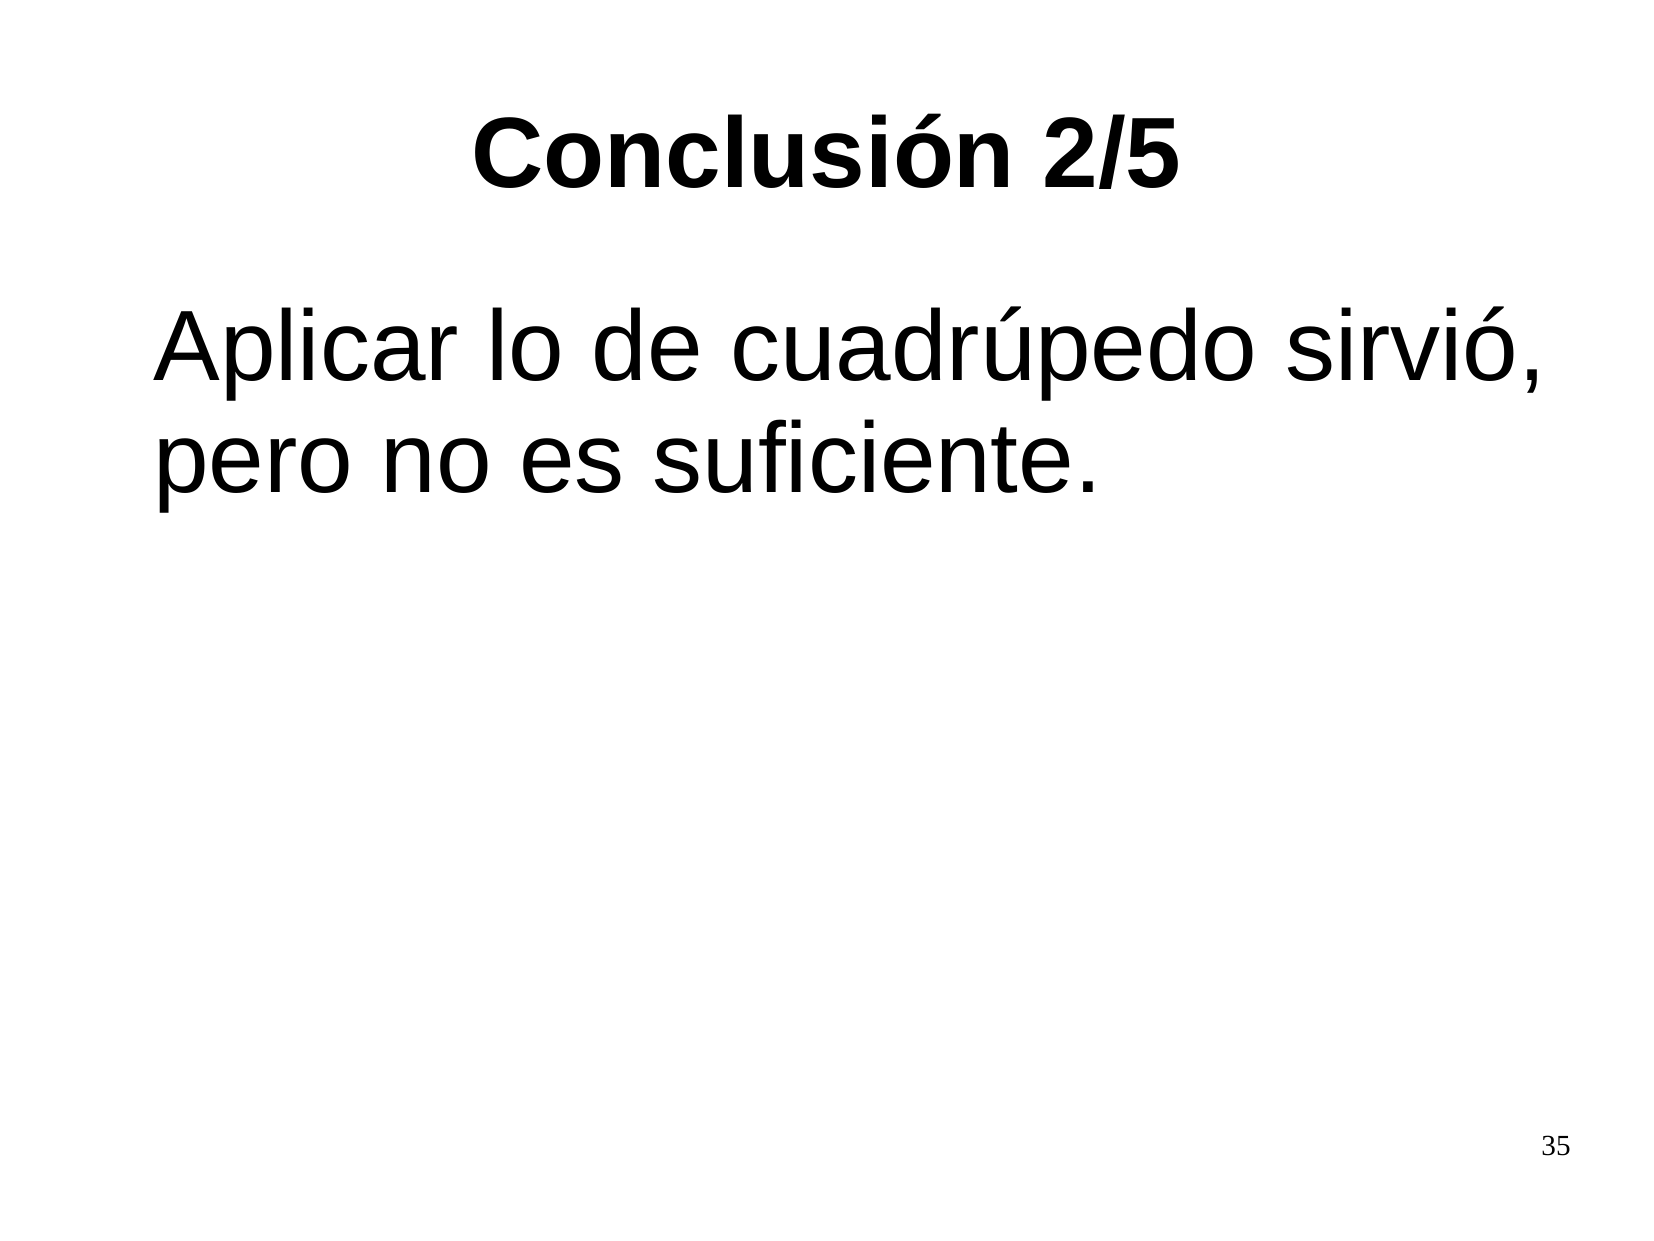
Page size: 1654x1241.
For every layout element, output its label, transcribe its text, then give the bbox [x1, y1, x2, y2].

title Conclusión 2/5 [82, 49, 1571, 257]
list Aplicar lo de cuadrúpedo sirvió, pero no es suficiente. [82, 290, 1571, 1010]
